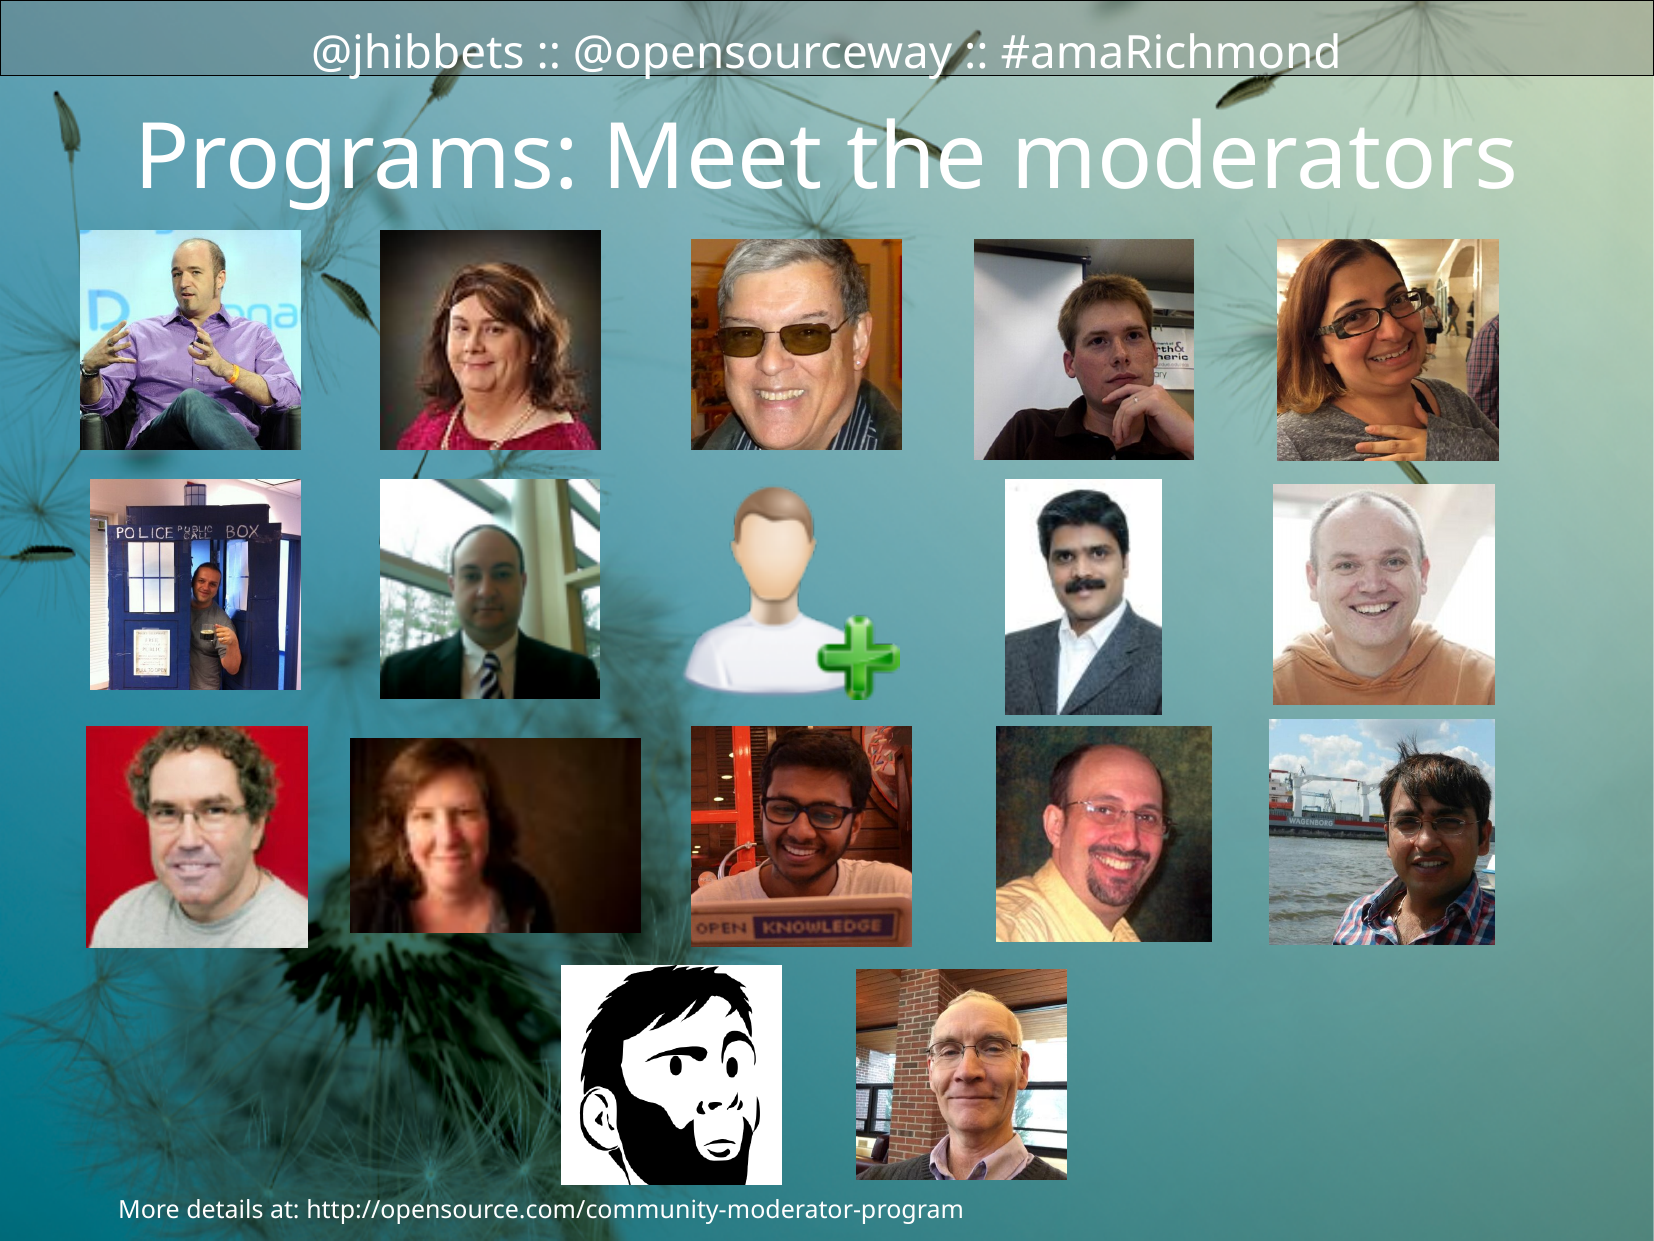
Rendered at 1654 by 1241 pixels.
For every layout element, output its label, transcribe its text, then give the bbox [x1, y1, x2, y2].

picture [0, 76, 1654, 1241]
text_box More details at: http://opensource.com/community-moderator-program [103, 1184, 987, 1224]
title Programs: Meet the moderators [82, 49, 1571, 257]
